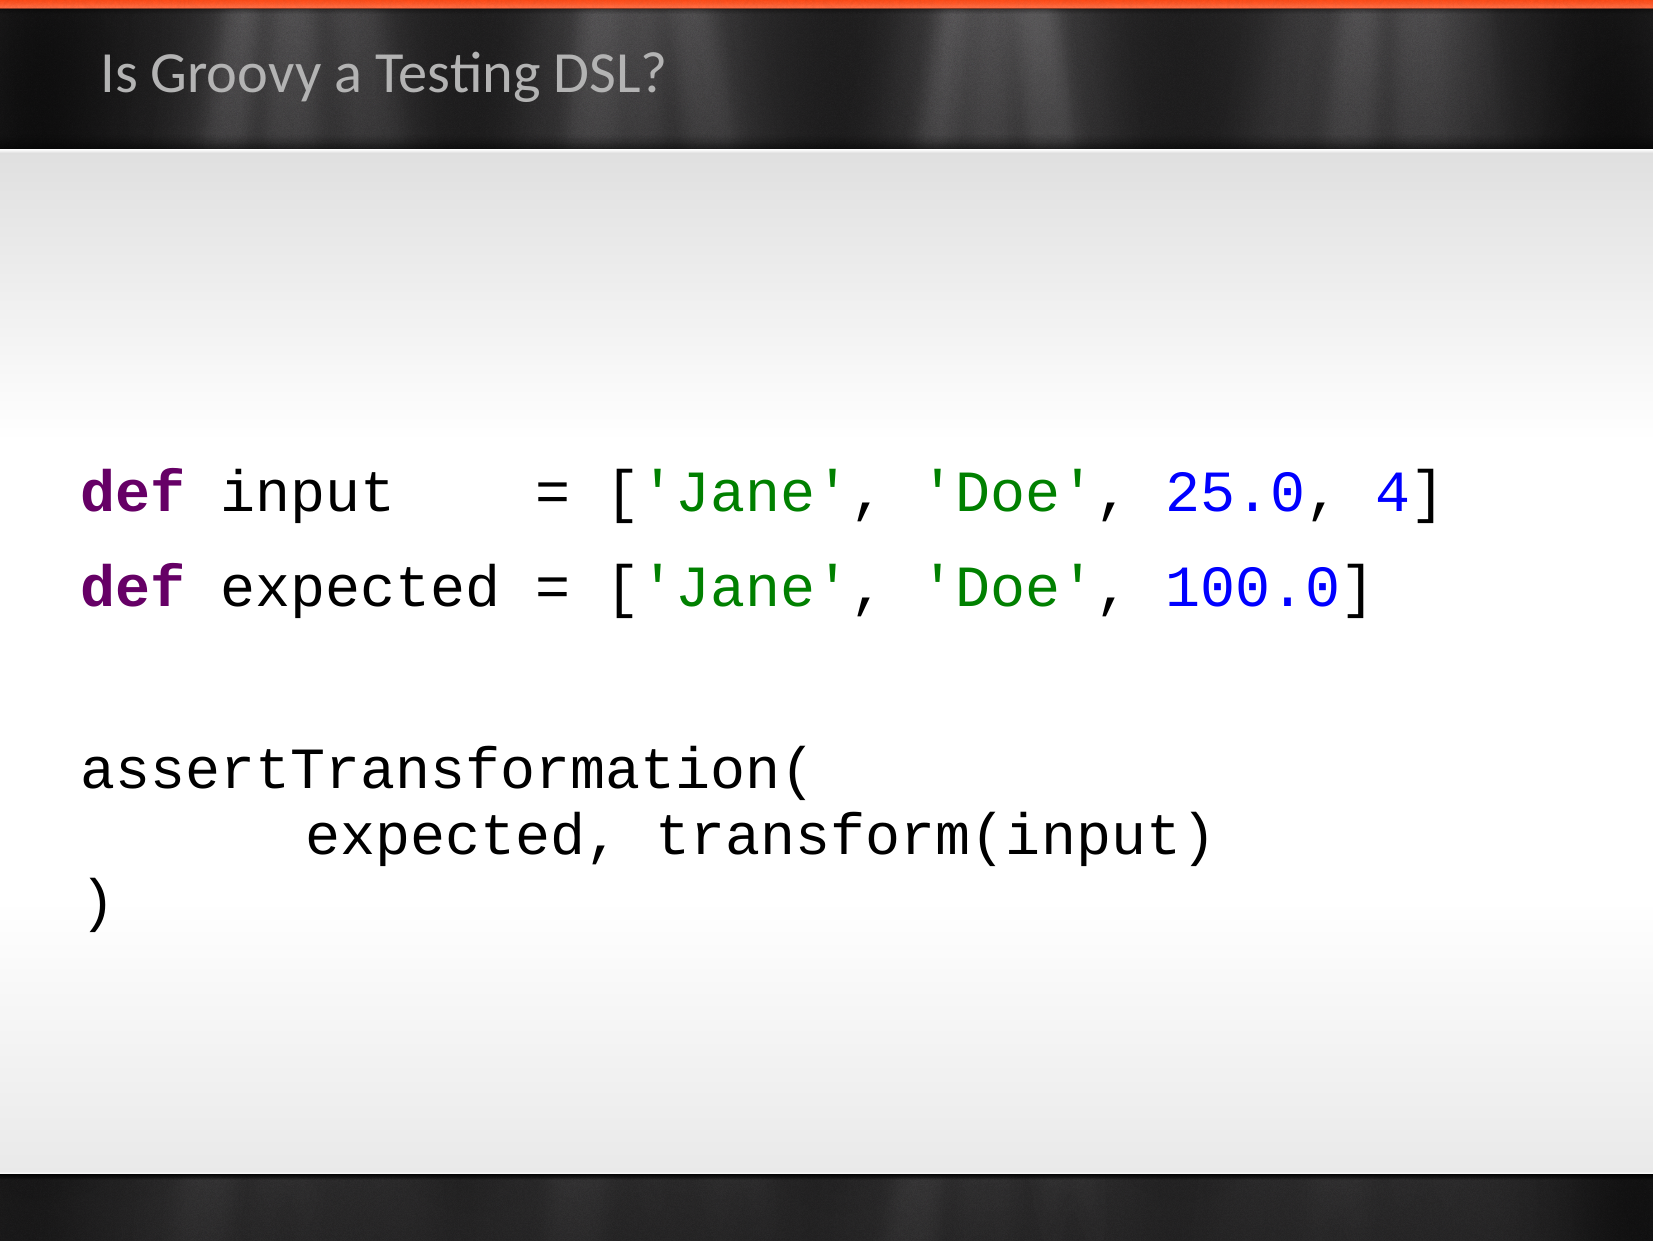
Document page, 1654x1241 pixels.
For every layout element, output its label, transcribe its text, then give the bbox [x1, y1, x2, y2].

list def input = ['Jane', 'Doe', 25.0, 4] def expected = ['Jane', 'Doe', 100.0] assertTransformation( expected, transform(input) ) [80, 462, 1569, 938]
title Is Groovy a Testing DSL? [100, 6, 1588, 151]
picture [0, 0, 1653, 1241]
